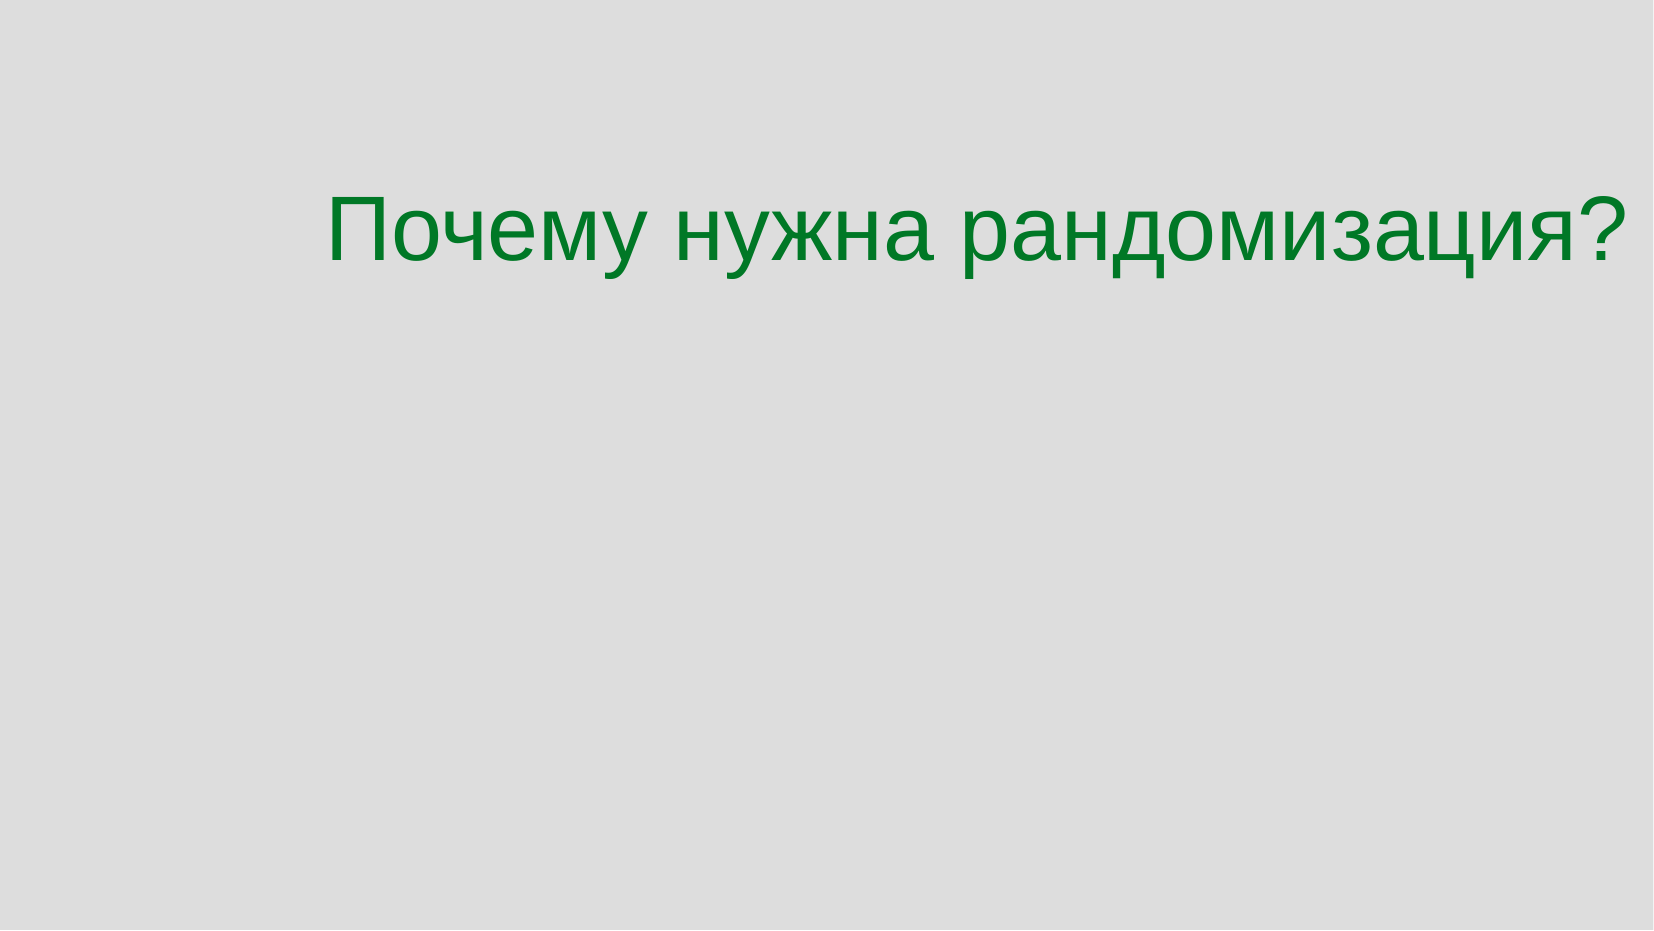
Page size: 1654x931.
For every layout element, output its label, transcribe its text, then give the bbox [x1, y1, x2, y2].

title Почему нужна рандомизация? [23, 177, 1630, 414]
